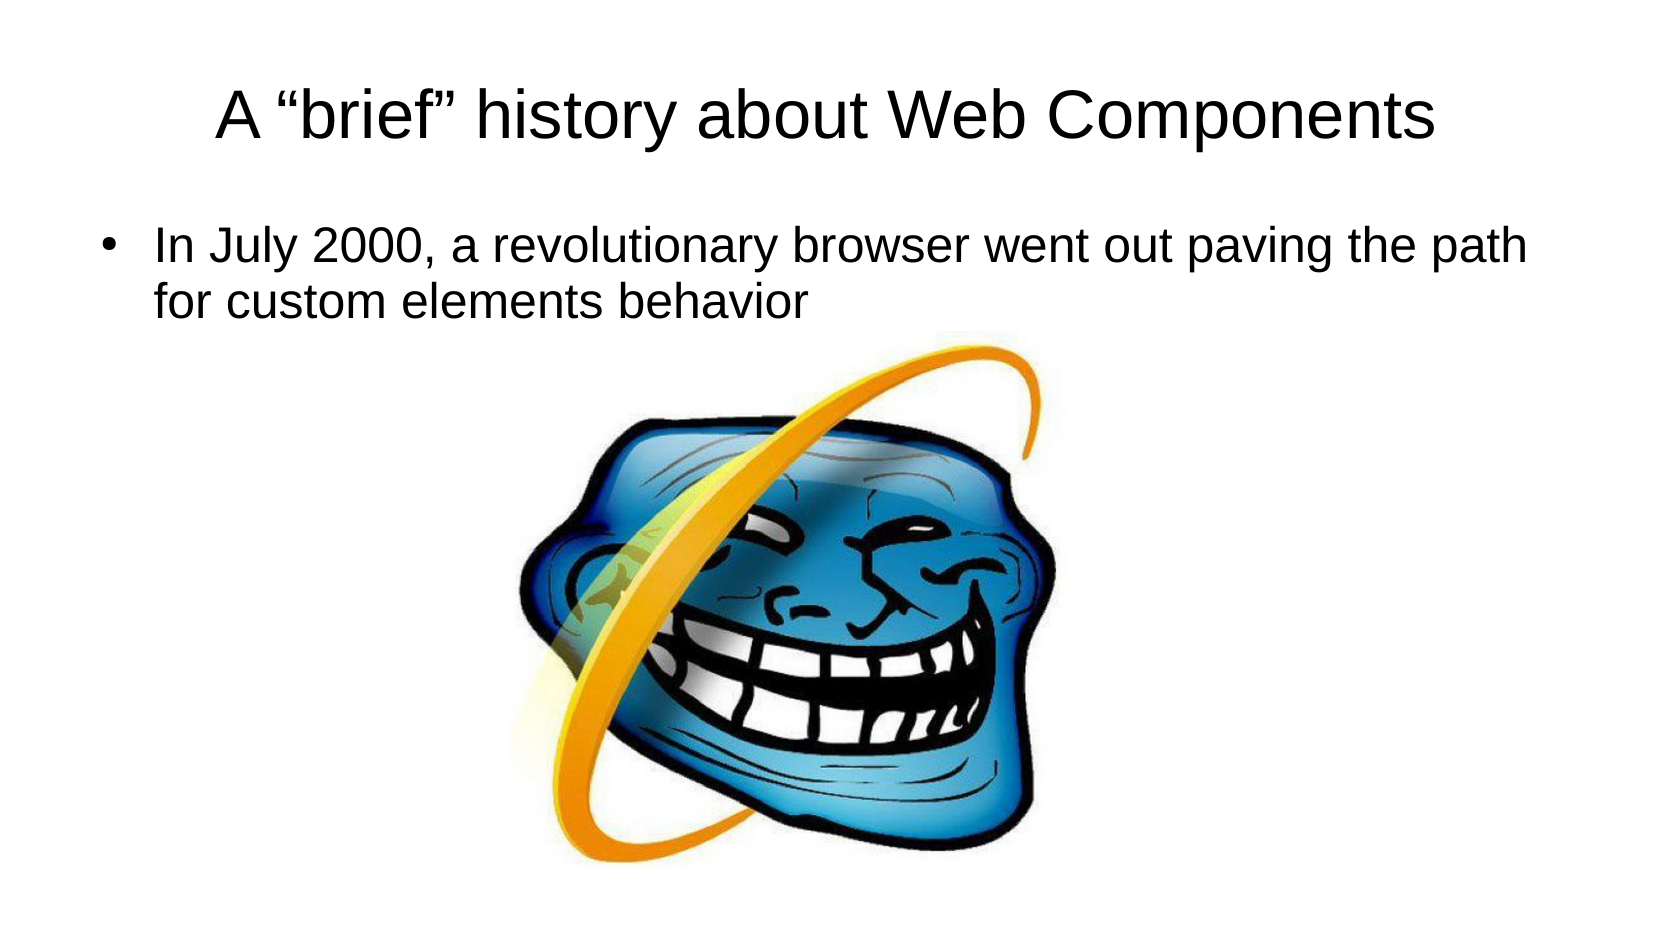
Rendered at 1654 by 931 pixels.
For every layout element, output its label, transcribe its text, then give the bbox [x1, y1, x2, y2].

picture [508, 331, 1075, 871]
list In July 2000, a revolutionary browser went out paving the path for custom elements behavior [82, 217, 1571, 758]
title A “brief” history about Web Components [82, 37, 1571, 193]
